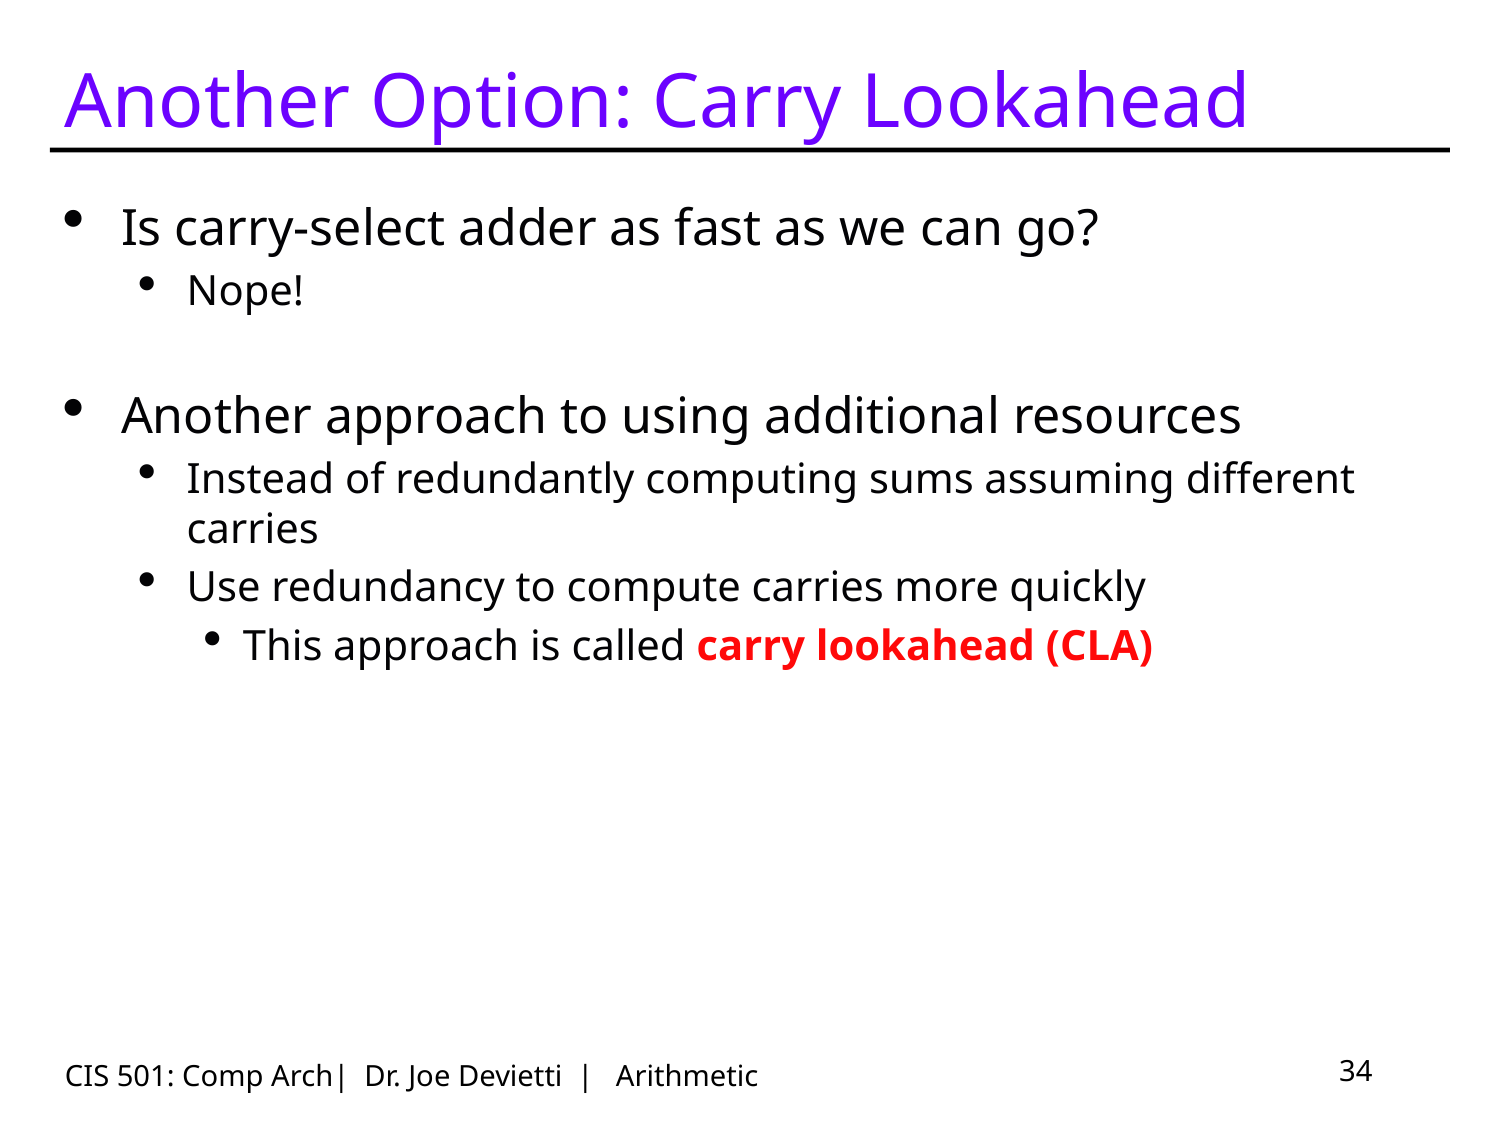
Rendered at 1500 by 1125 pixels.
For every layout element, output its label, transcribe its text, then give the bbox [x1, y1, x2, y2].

text_box CIS 501: Comp Arch| Dr. Joe Devietti | Arithmetic [49, 1049, 988, 1100]
text_box <number> [1074, 1049, 1388, 1100]
text_box Is carry-select adder as fast as we can go? Nope! Another approach to using additional resources Instead of redundantly computing sums assuming different carries Use redundancy to compute carries more quickly This approach is called carry lookahead (CLA) [49, 187, 1450, 1025]
text_box Another Option: Carry Lookahead [49, 37, 1363, 150]
